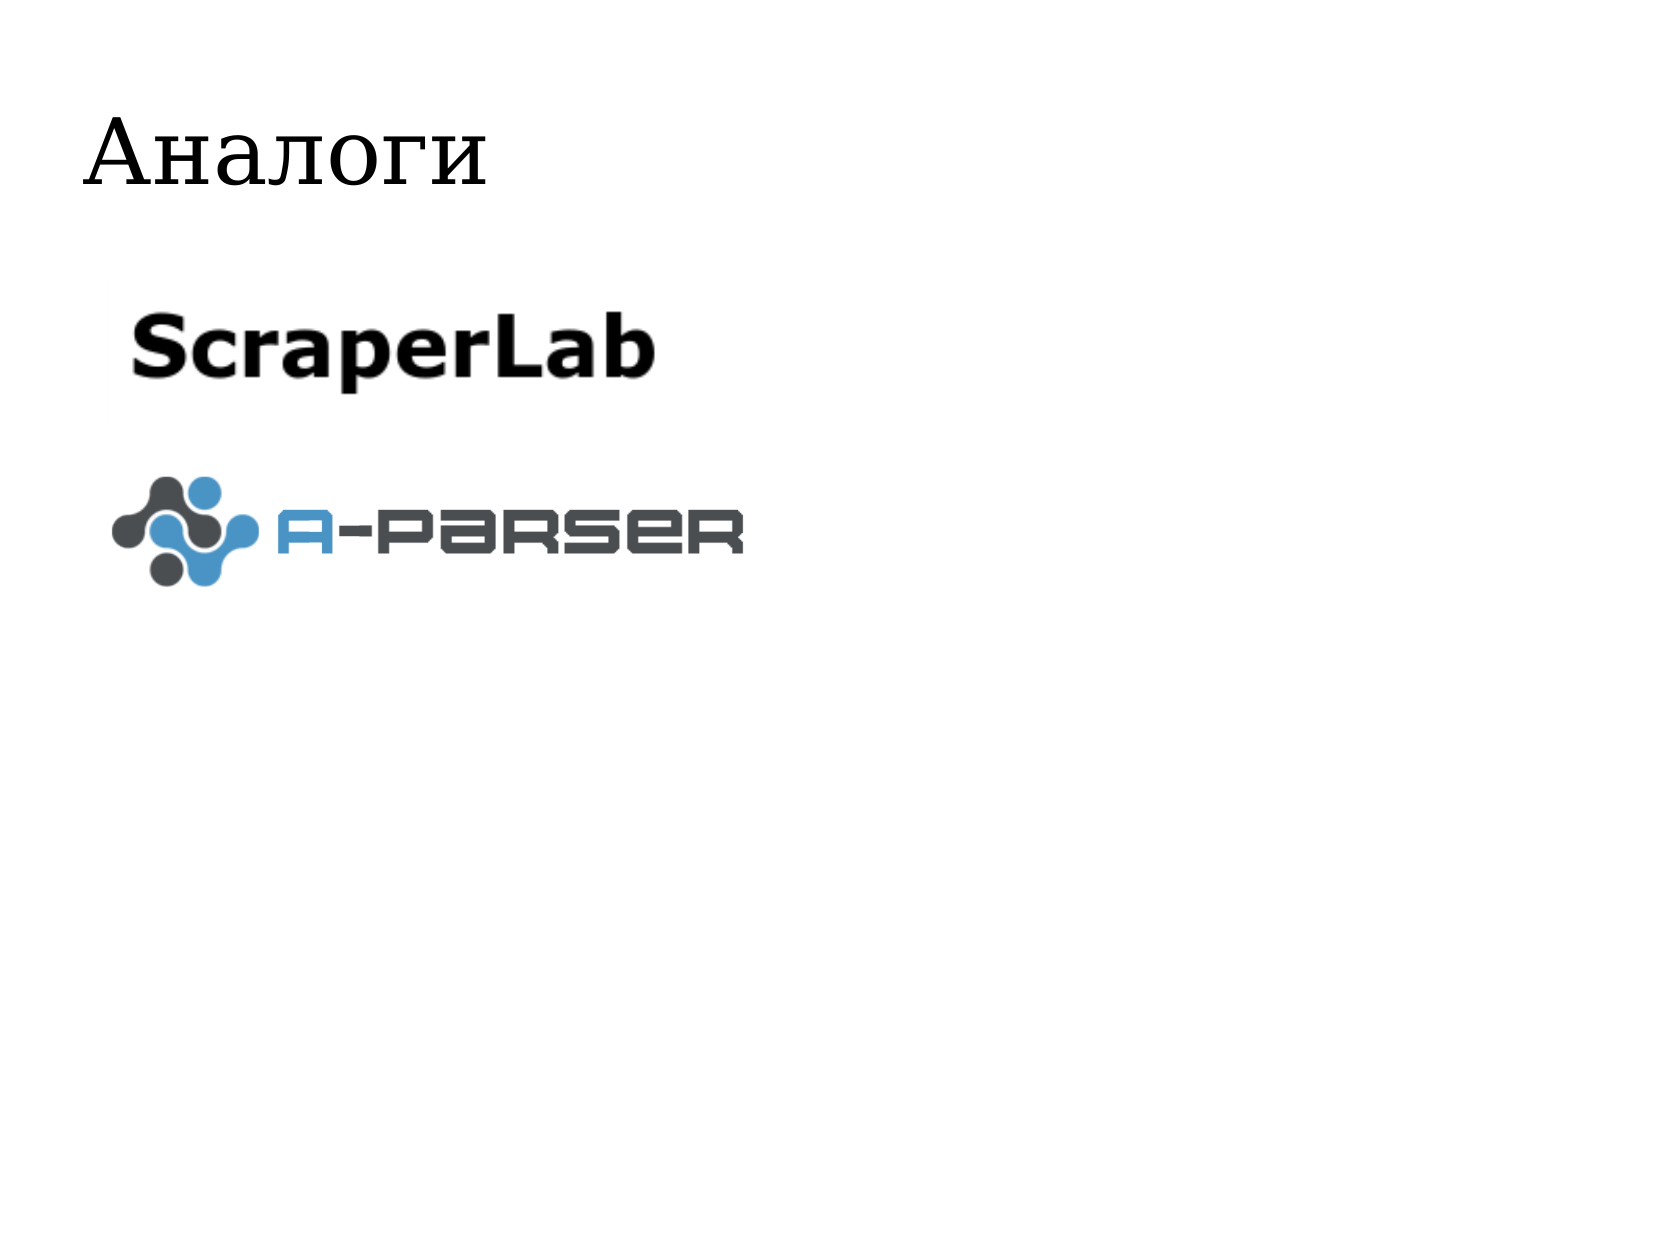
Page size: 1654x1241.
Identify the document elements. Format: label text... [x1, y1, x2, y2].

title Аналоги [82, 49, 1571, 257]
picture [106, 283, 682, 428]
picture [109, 472, 745, 592]
